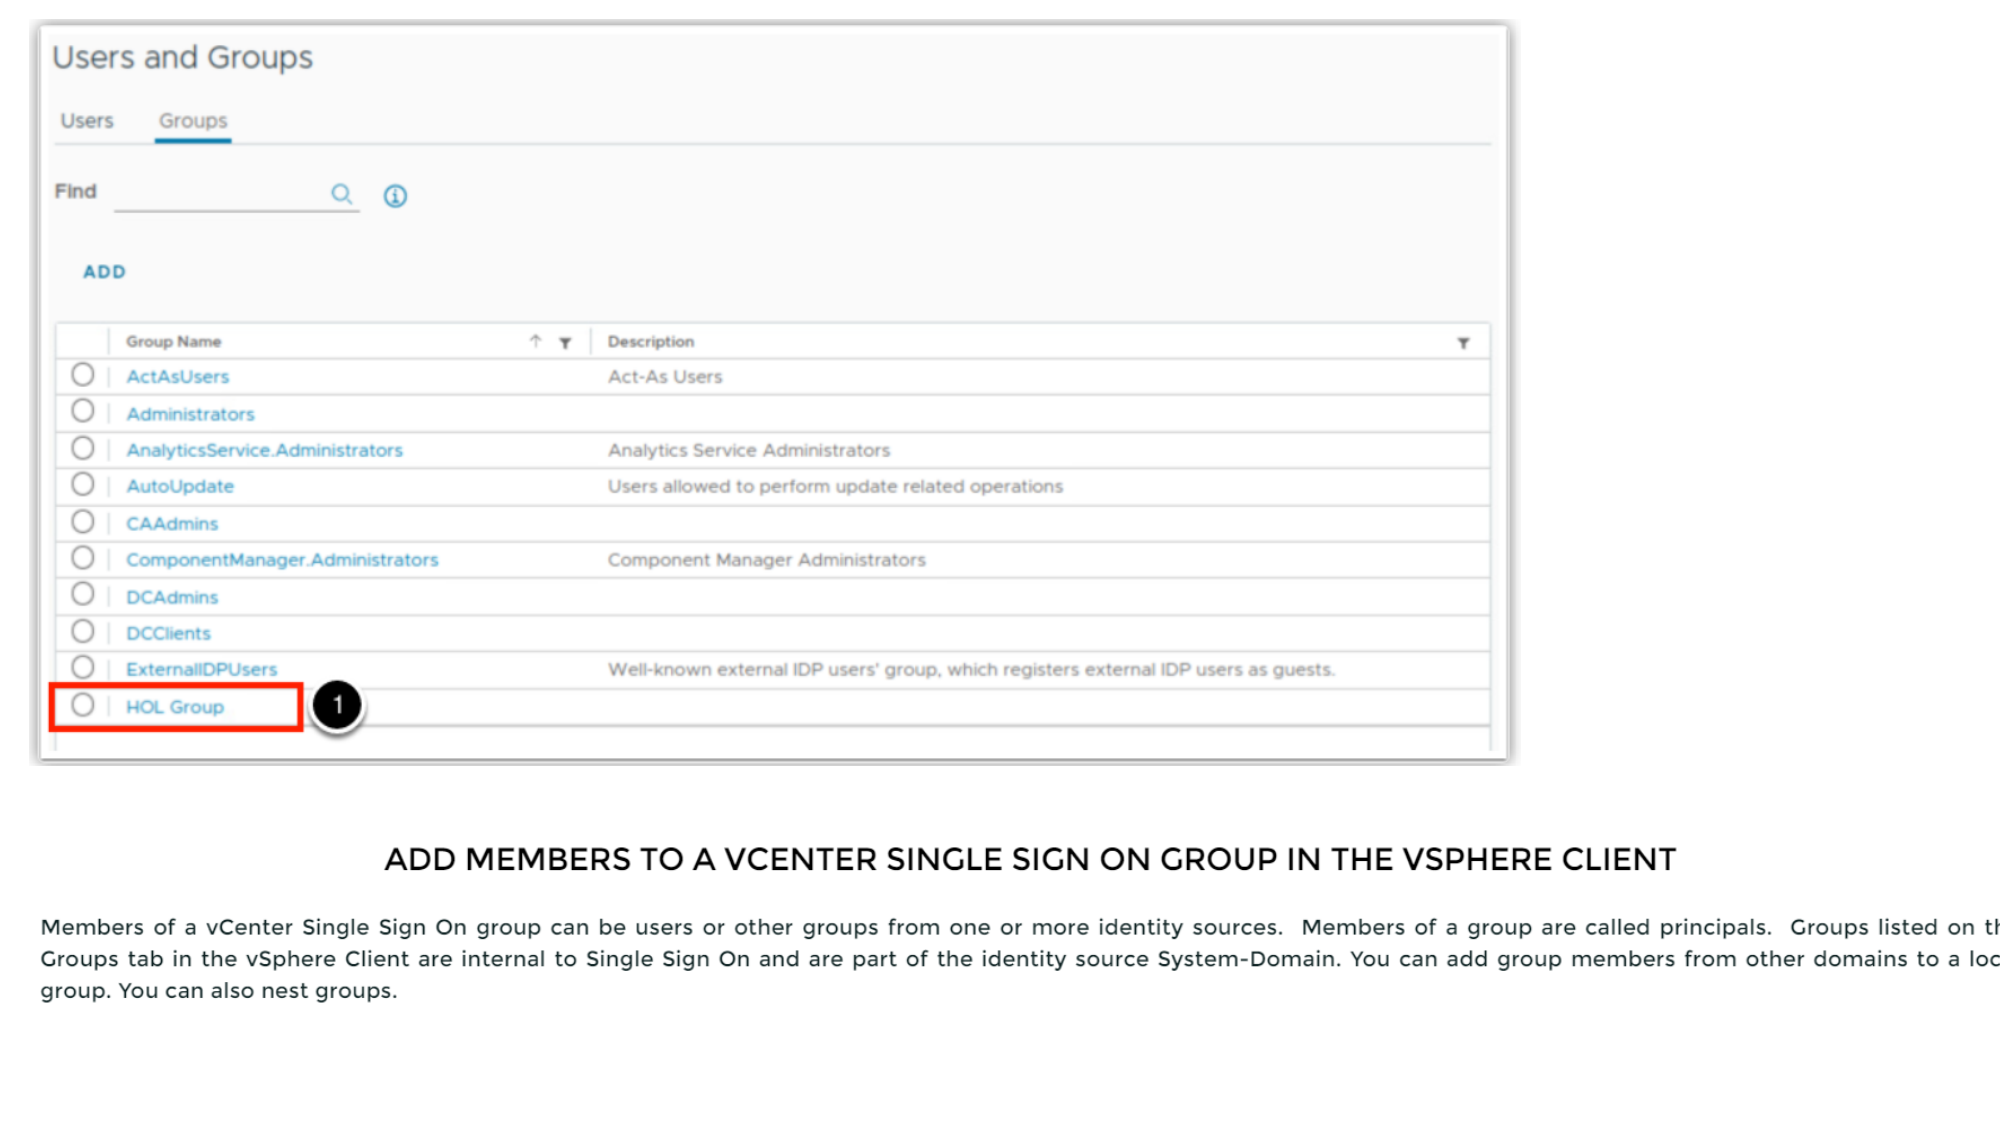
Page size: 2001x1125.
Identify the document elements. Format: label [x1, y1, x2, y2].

picture [29, 19, 1521, 766]
picture [29, 843, 2000, 1015]
